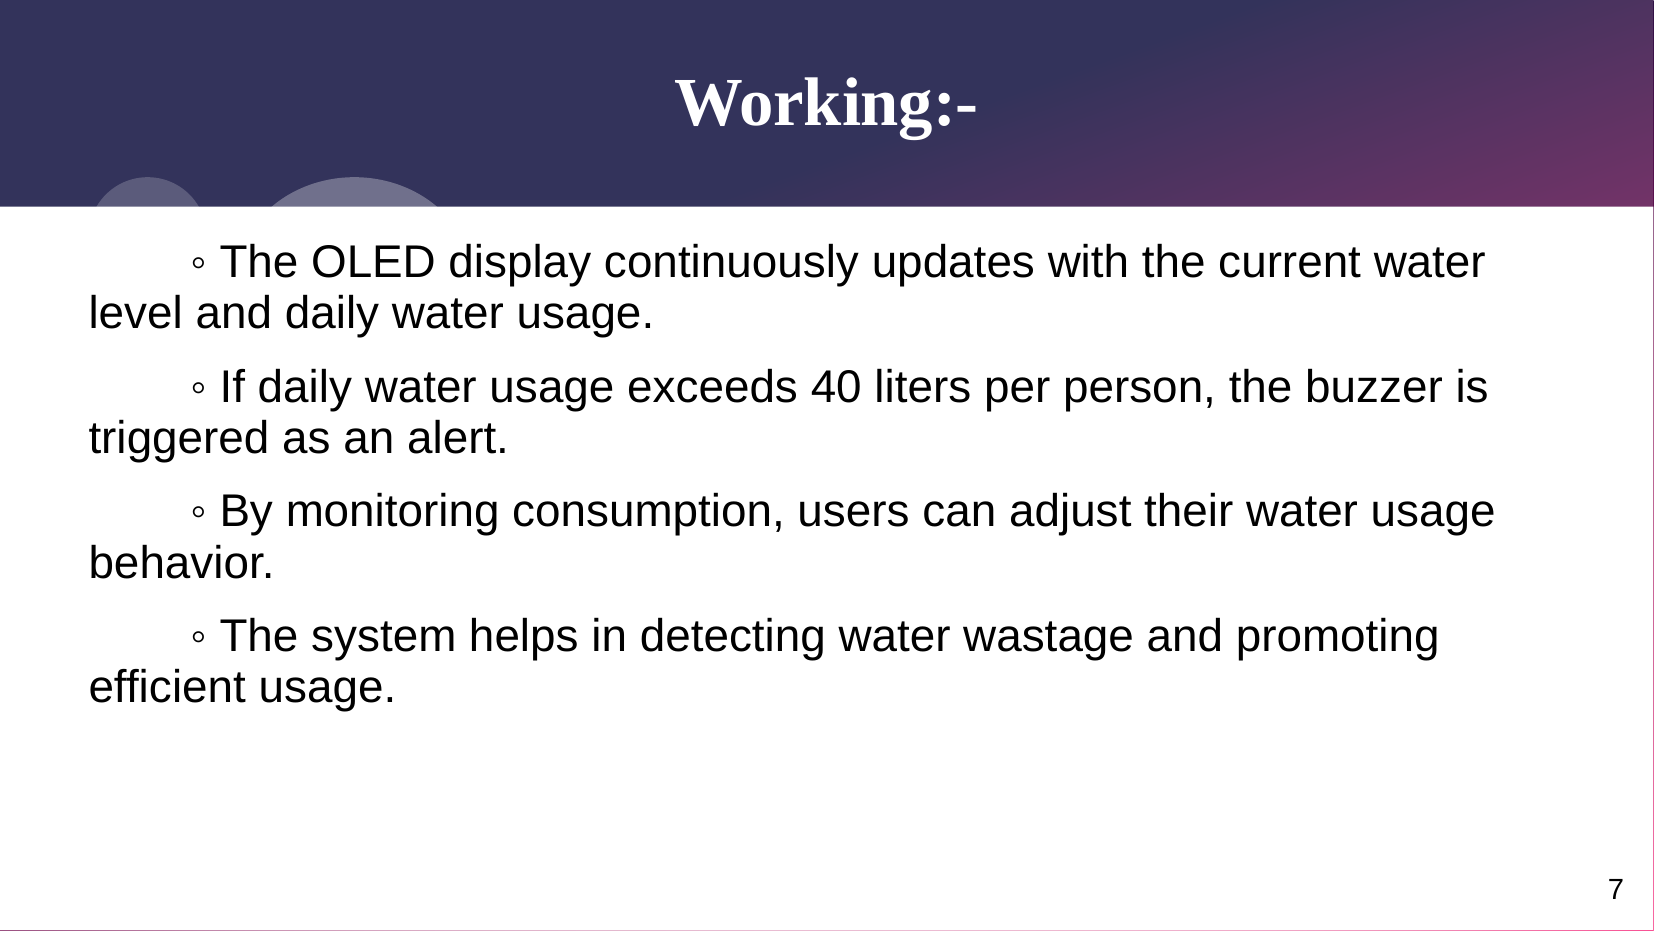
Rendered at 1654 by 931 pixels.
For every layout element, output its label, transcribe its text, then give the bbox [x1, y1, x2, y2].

list ◦ The OLED display continuously updates with the current water level and daily water usage. ◦ If daily water usage exceeds 40 liters per person, the buzzer is triggered as an alert. ◦ By monitoring consumption, users can adjust their water usage behavior. ◦ The system helps in detecting water wastage and promoting efficient usage. [88, 236, 1565, 827]
title Working:- [88, 44, 1565, 207]
